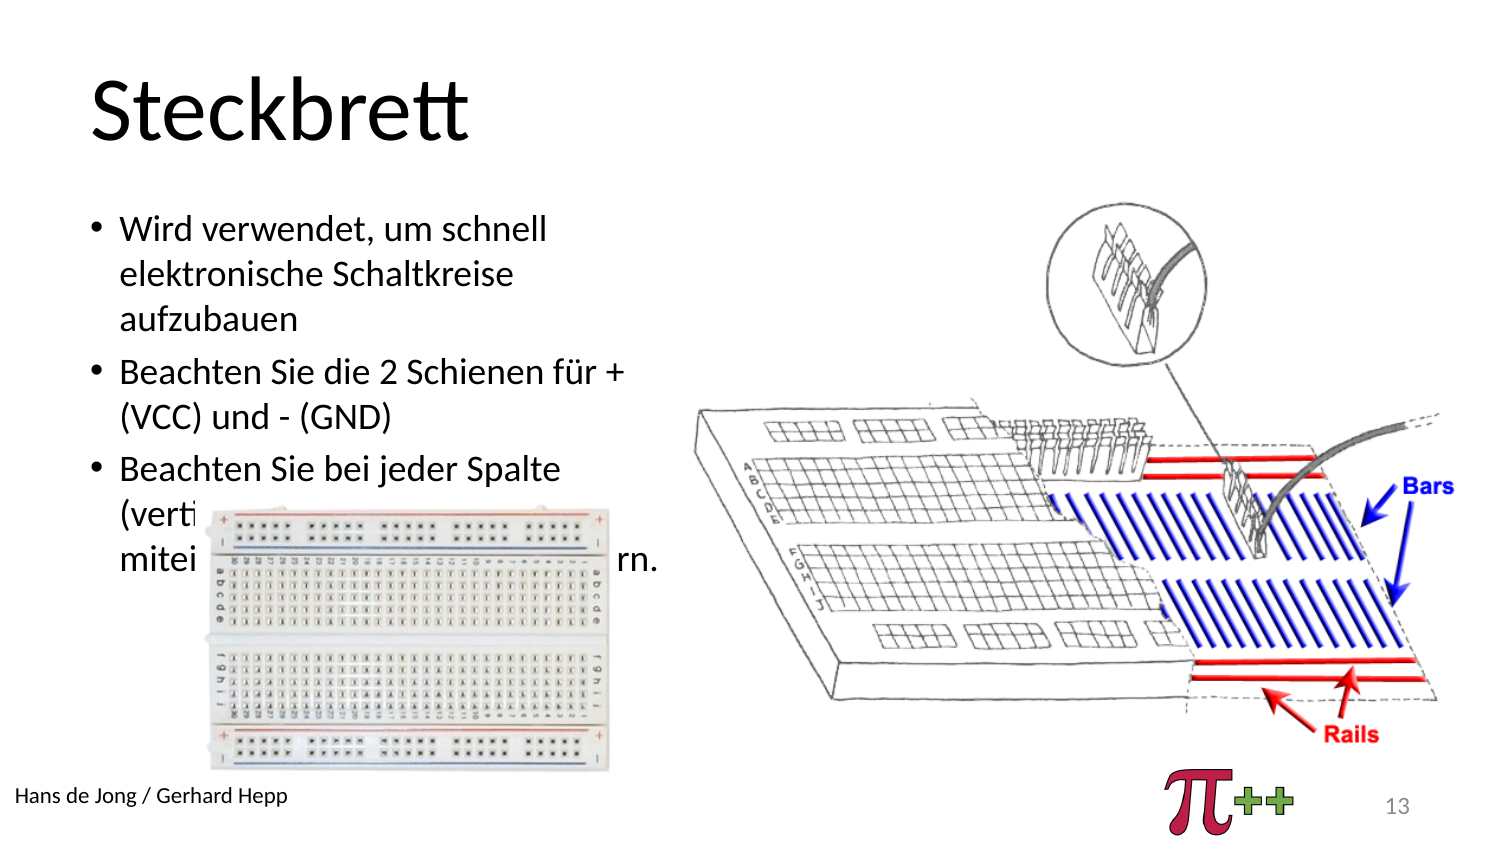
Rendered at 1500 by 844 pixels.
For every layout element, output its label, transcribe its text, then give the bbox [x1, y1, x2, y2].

list Wird verwendet, um schnell elektronische Schaltkreise aufzubauen Beachten Sie die 2 Schienen für + (VCC) und - (GND) Beachten Sie bei jeder Spalte (vertikal) die 2 Balken mit je 5 miteinander verbundenen Löchern. [75, 196, 690, 647]
slide_number <getal> [1340, 782, 1425, 827]
picture [194, 492, 617, 777]
picture [690, 184, 1482, 765]
picture [1163, 768, 1294, 836]
title Steckbrett [75, 33, 1425, 175]
